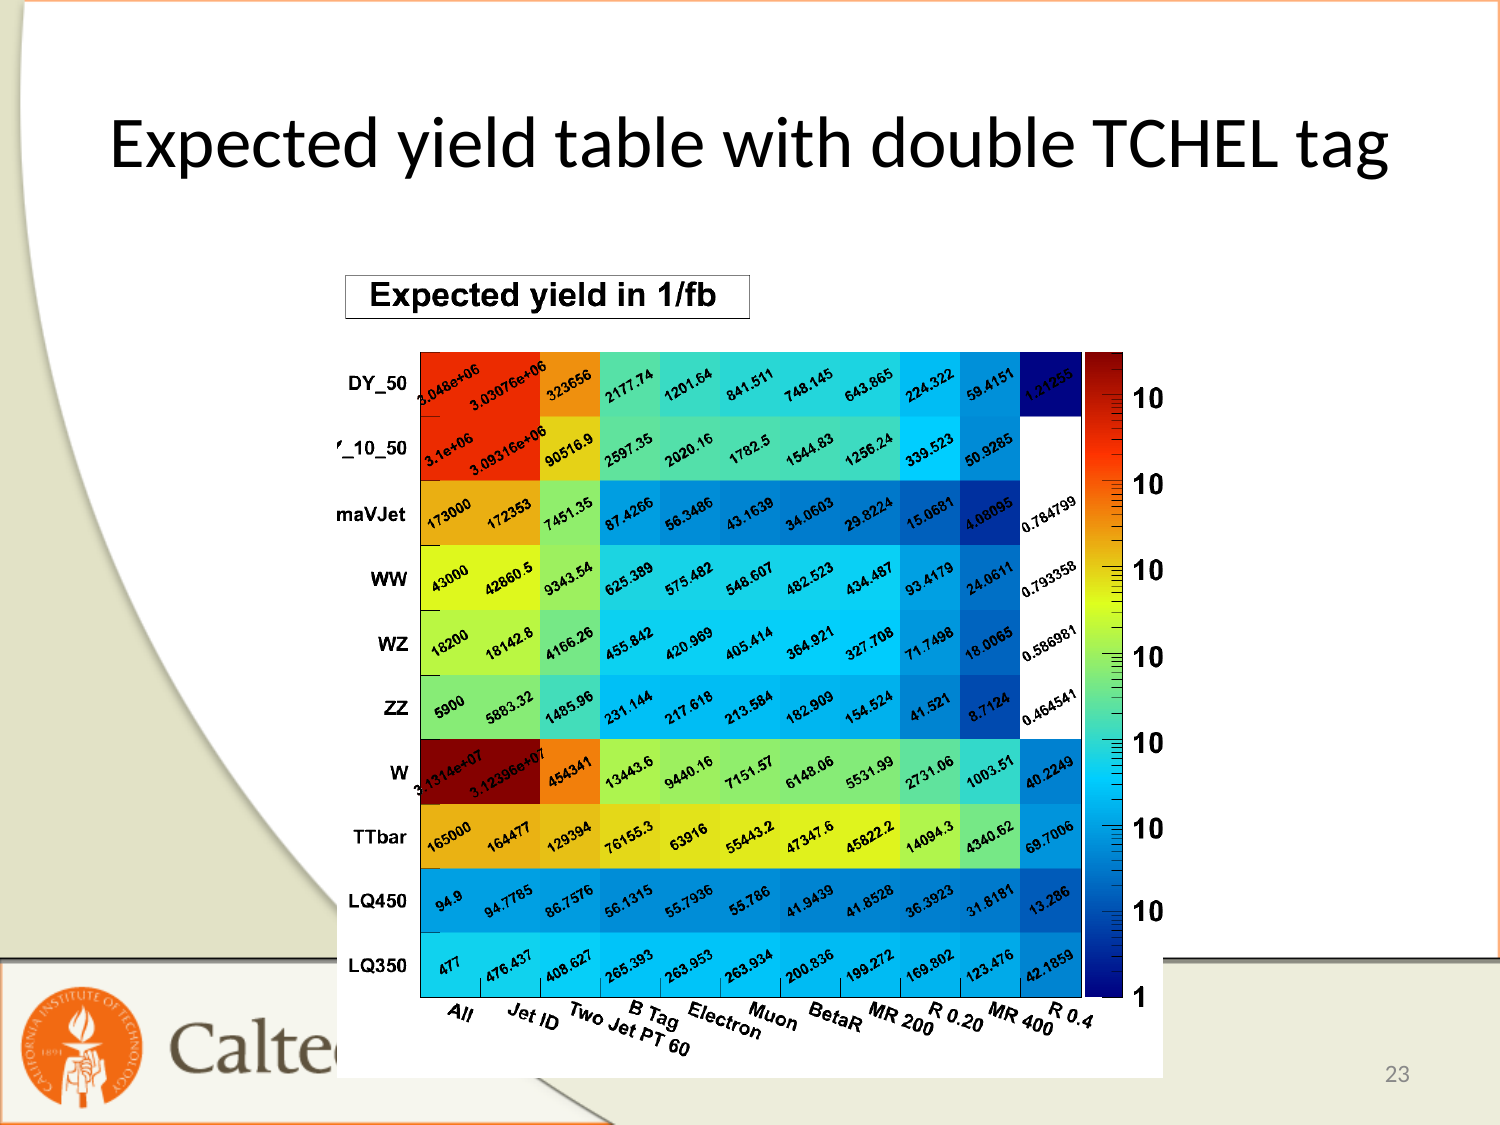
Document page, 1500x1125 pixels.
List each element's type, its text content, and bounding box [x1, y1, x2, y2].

picture [0, 0, 1500, 1125]
title Expected yield table with double TCHEL tag [75, 13, 1426, 265]
